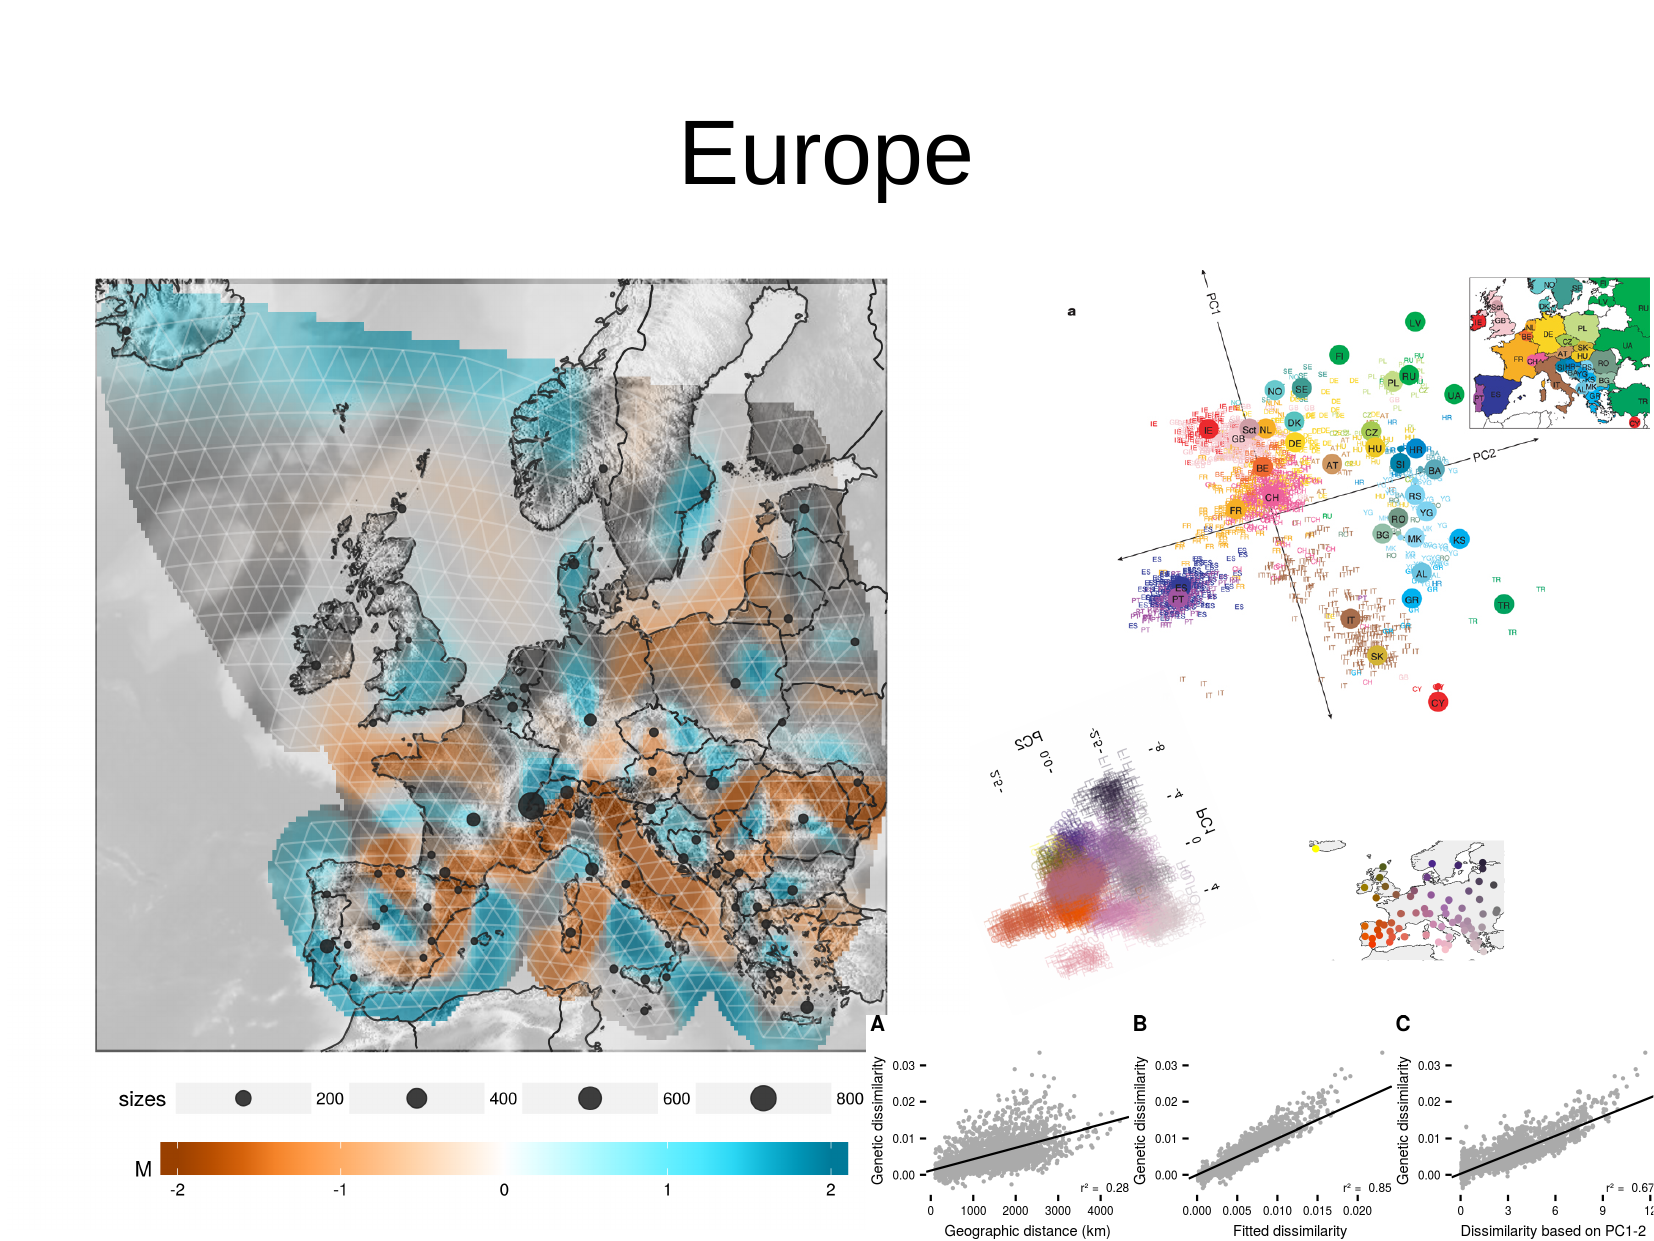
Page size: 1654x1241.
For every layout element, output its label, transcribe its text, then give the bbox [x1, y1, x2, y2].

picture [7, 268, 1654, 1241]
title Europe [82, 49, 1571, 257]
